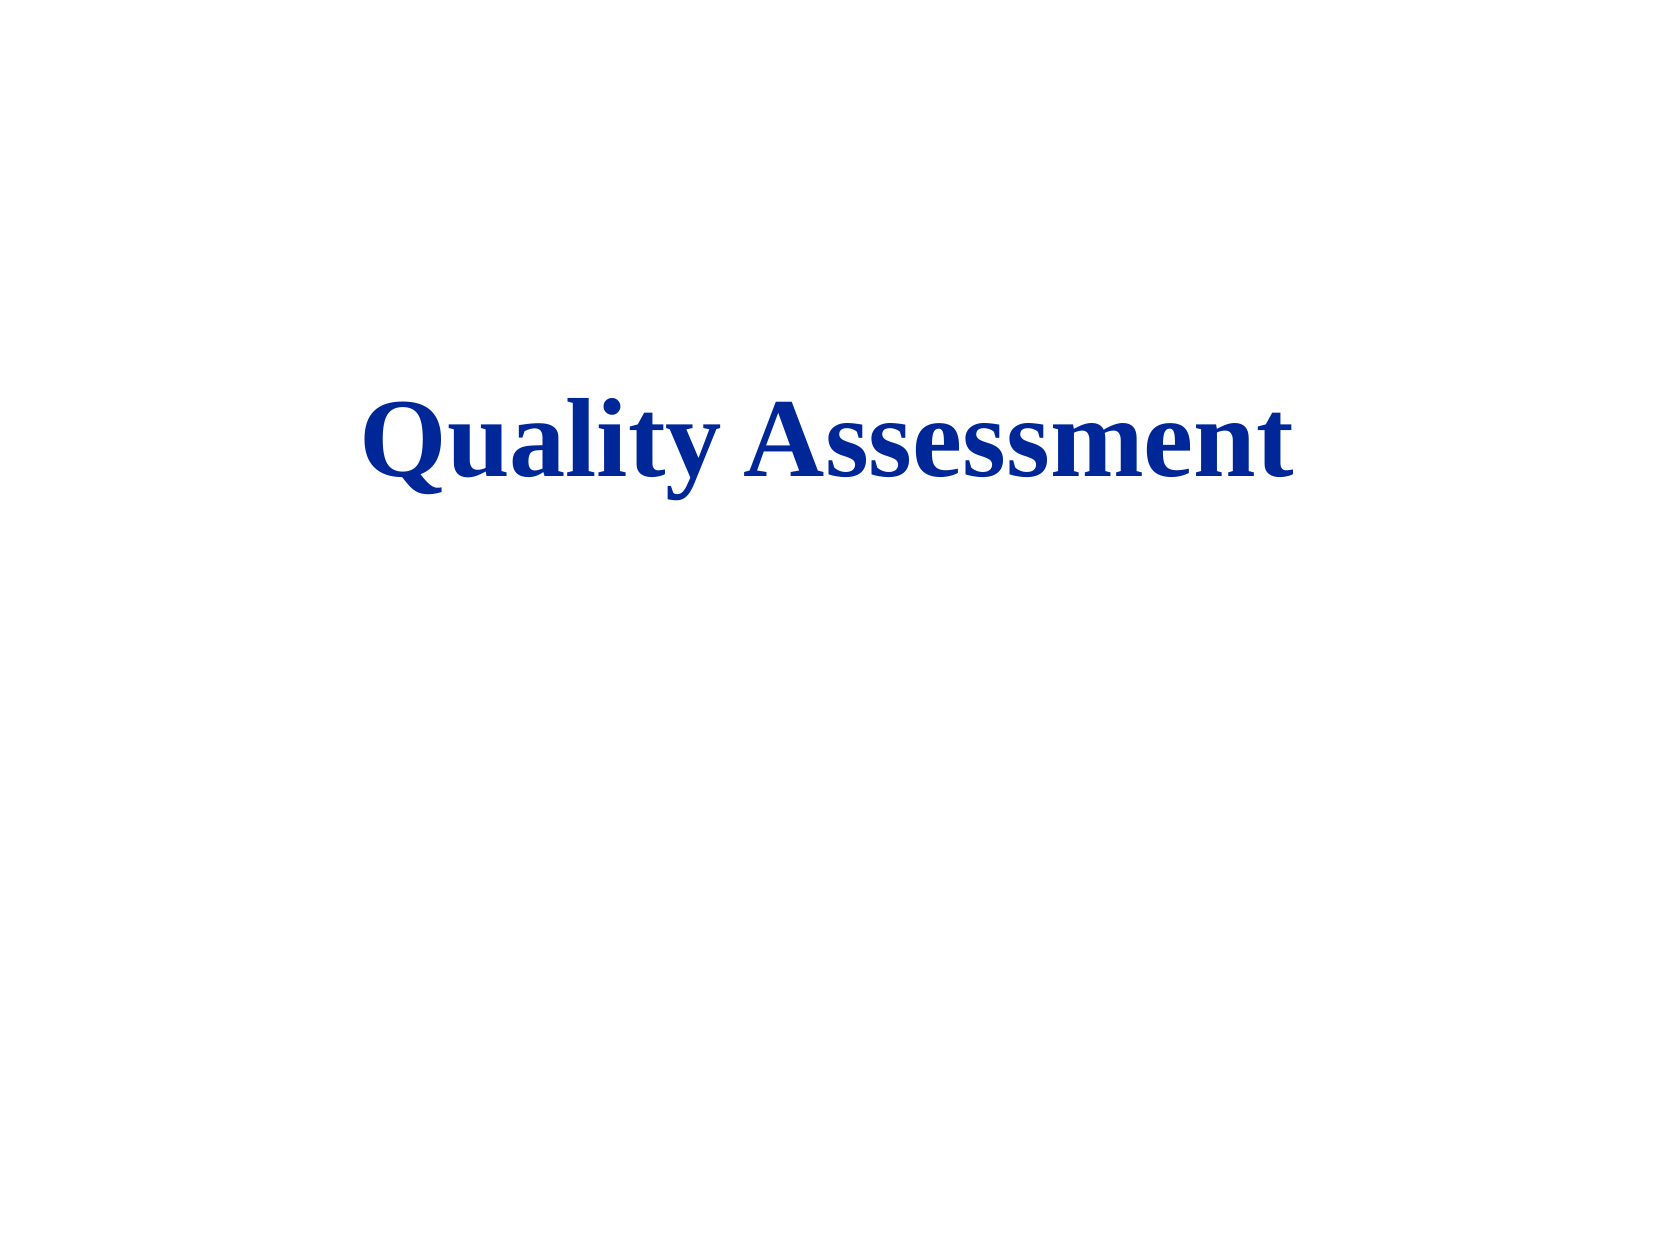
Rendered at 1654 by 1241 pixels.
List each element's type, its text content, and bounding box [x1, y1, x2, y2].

title Quality Assessment [82, 315, 1571, 563]
